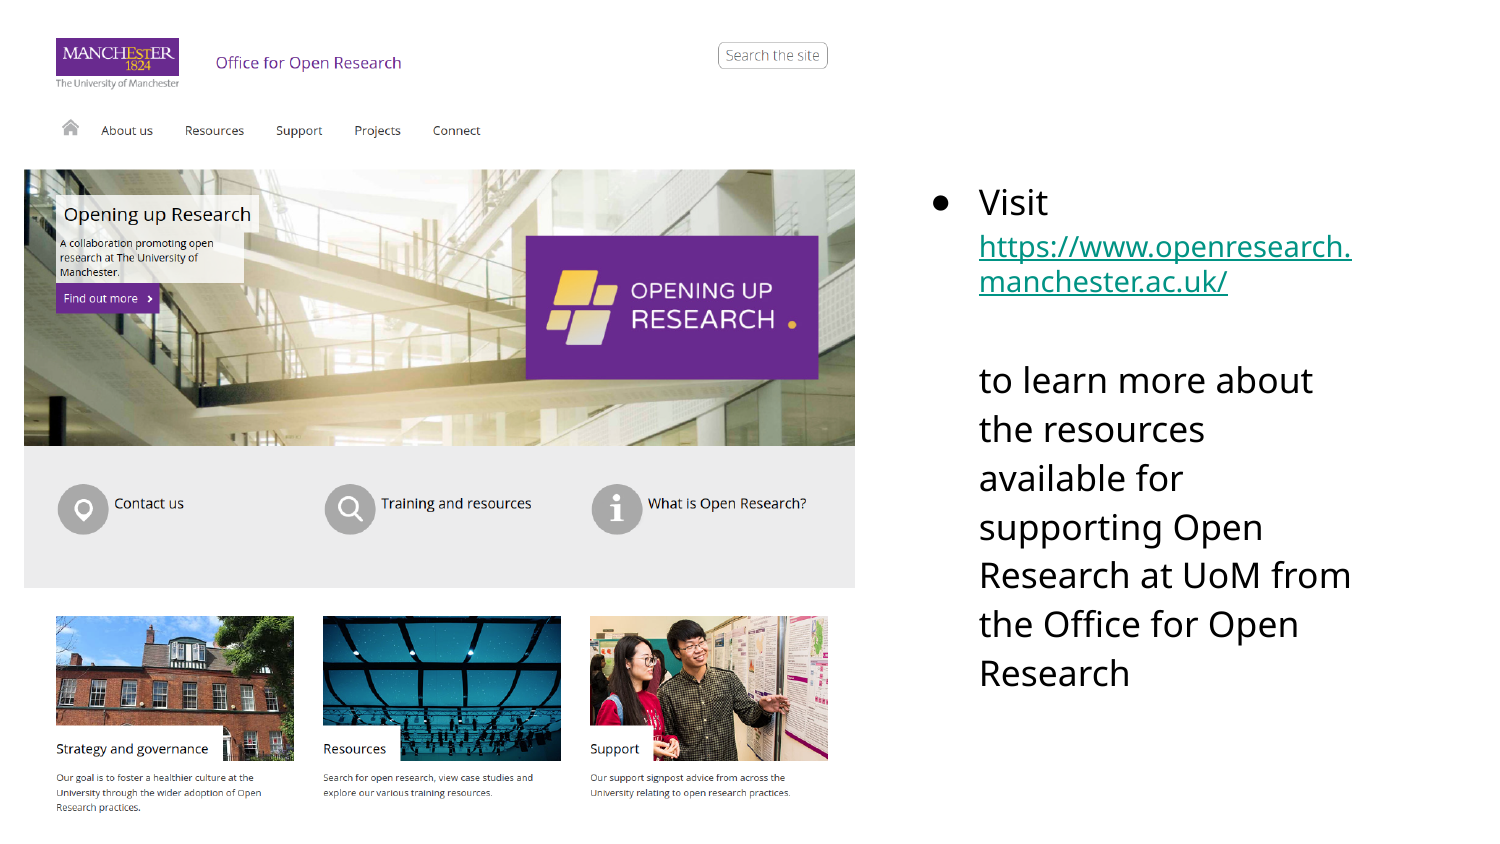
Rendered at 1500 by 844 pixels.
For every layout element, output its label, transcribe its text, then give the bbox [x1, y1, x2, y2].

picture [24, 24, 855, 819]
text_box Visit https://www.openresearch.manchester.ac.uk/ to learn more about the resources available for supporting Open Research at UoM from the Office for Open Research [888, 158, 1370, 686]
